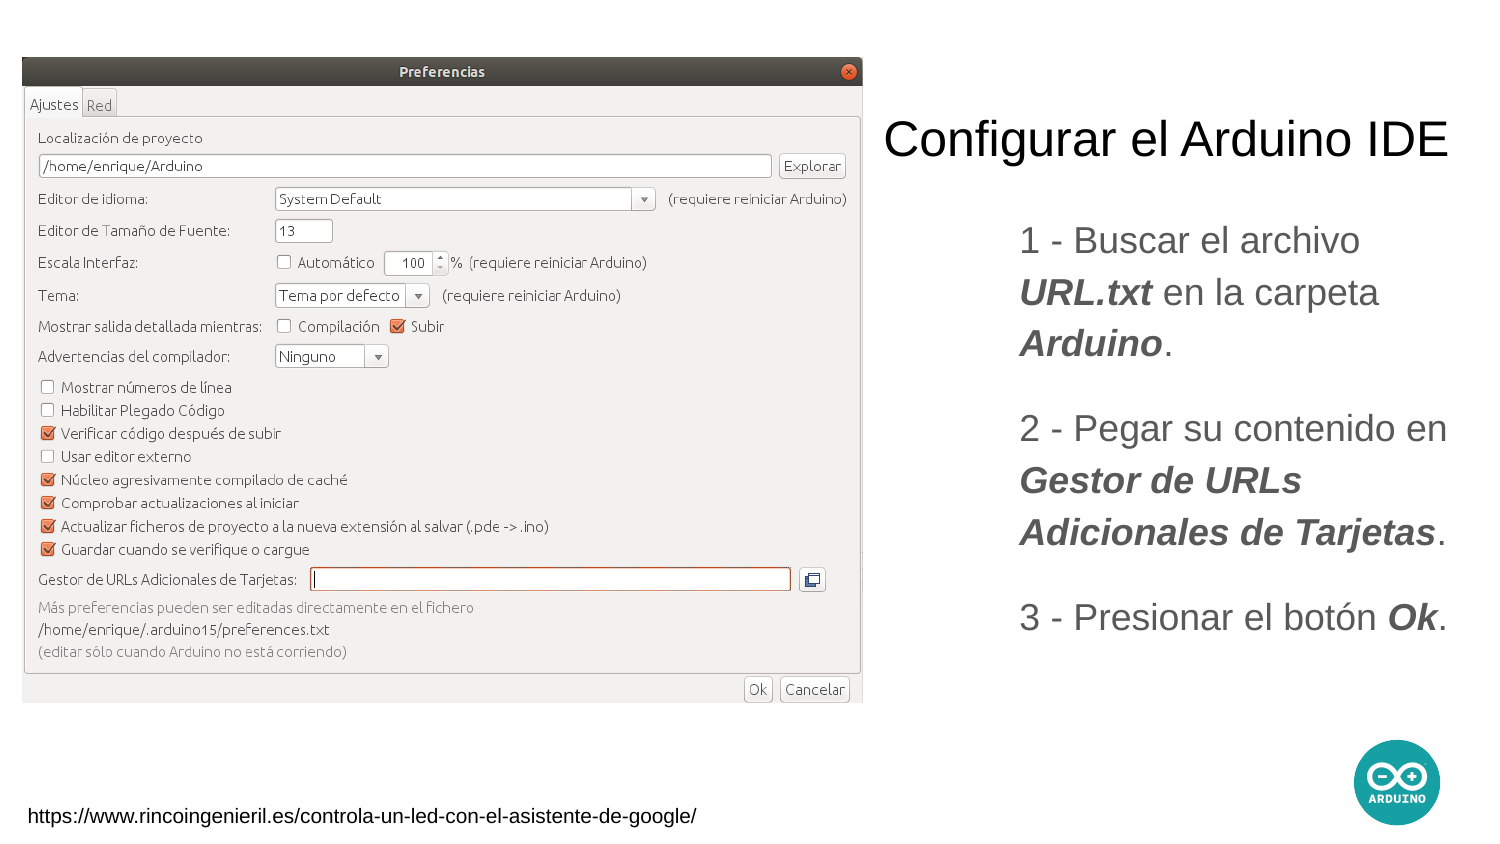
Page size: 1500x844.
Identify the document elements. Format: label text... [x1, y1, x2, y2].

picture [1339, 728, 1454, 837]
list 1 - Buscar el archivo URL.txt en la carpeta Arduino. 2 - Pegar su contenido en Gestor de URLs Adicionales de Tarjetas. 3 - Presionar el botón Ok. [1004, 194, 1465, 716]
picture [22, 57, 863, 703]
title Configurar el Arduino IDE [863, 57, 1465, 182]
